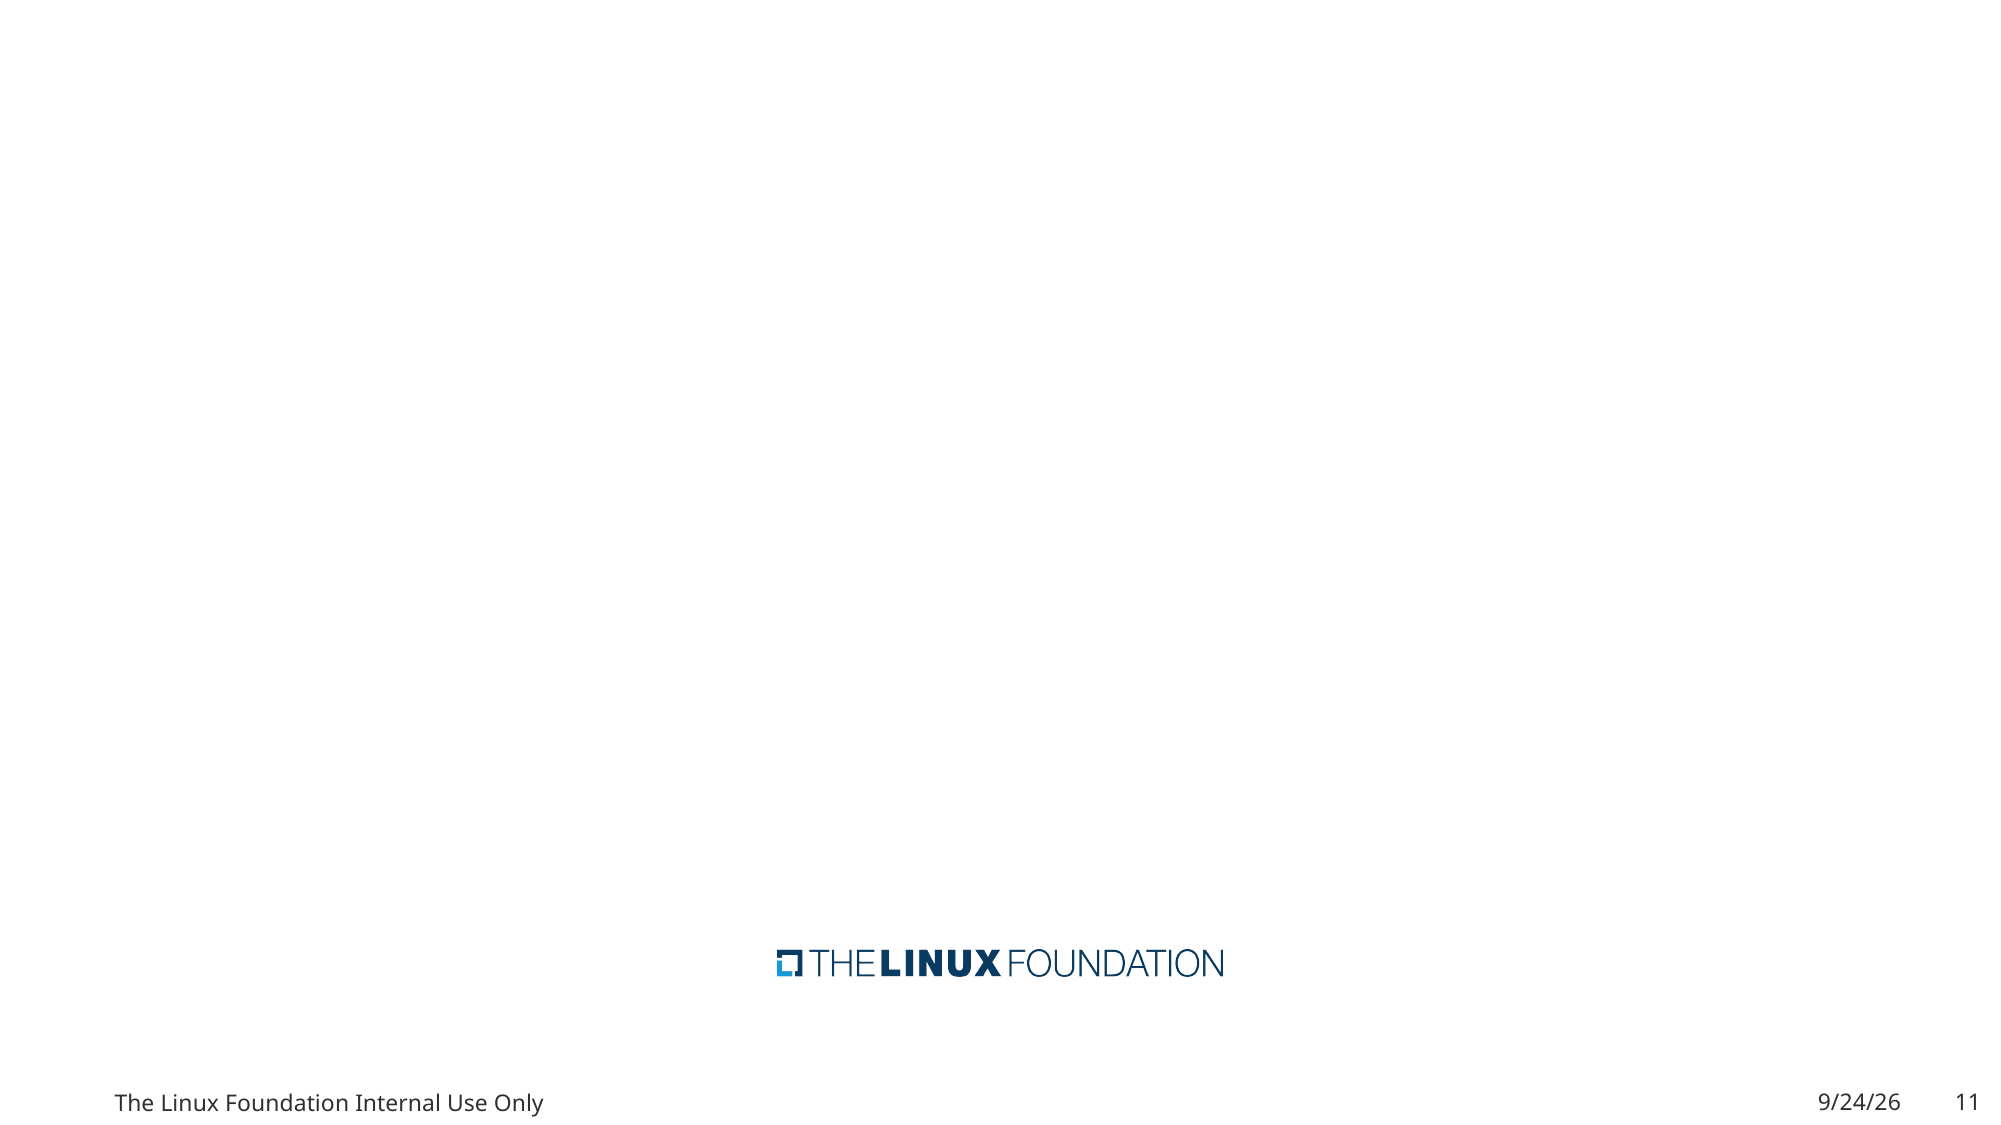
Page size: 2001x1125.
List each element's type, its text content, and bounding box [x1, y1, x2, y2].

text_box The Linux Foundation Internal Use Only [99, 1080, 653, 1125]
text_box 11 [1939, 1080, 2000, 1125]
text_box 8/14/2017 [1802, 1080, 1939, 1125]
